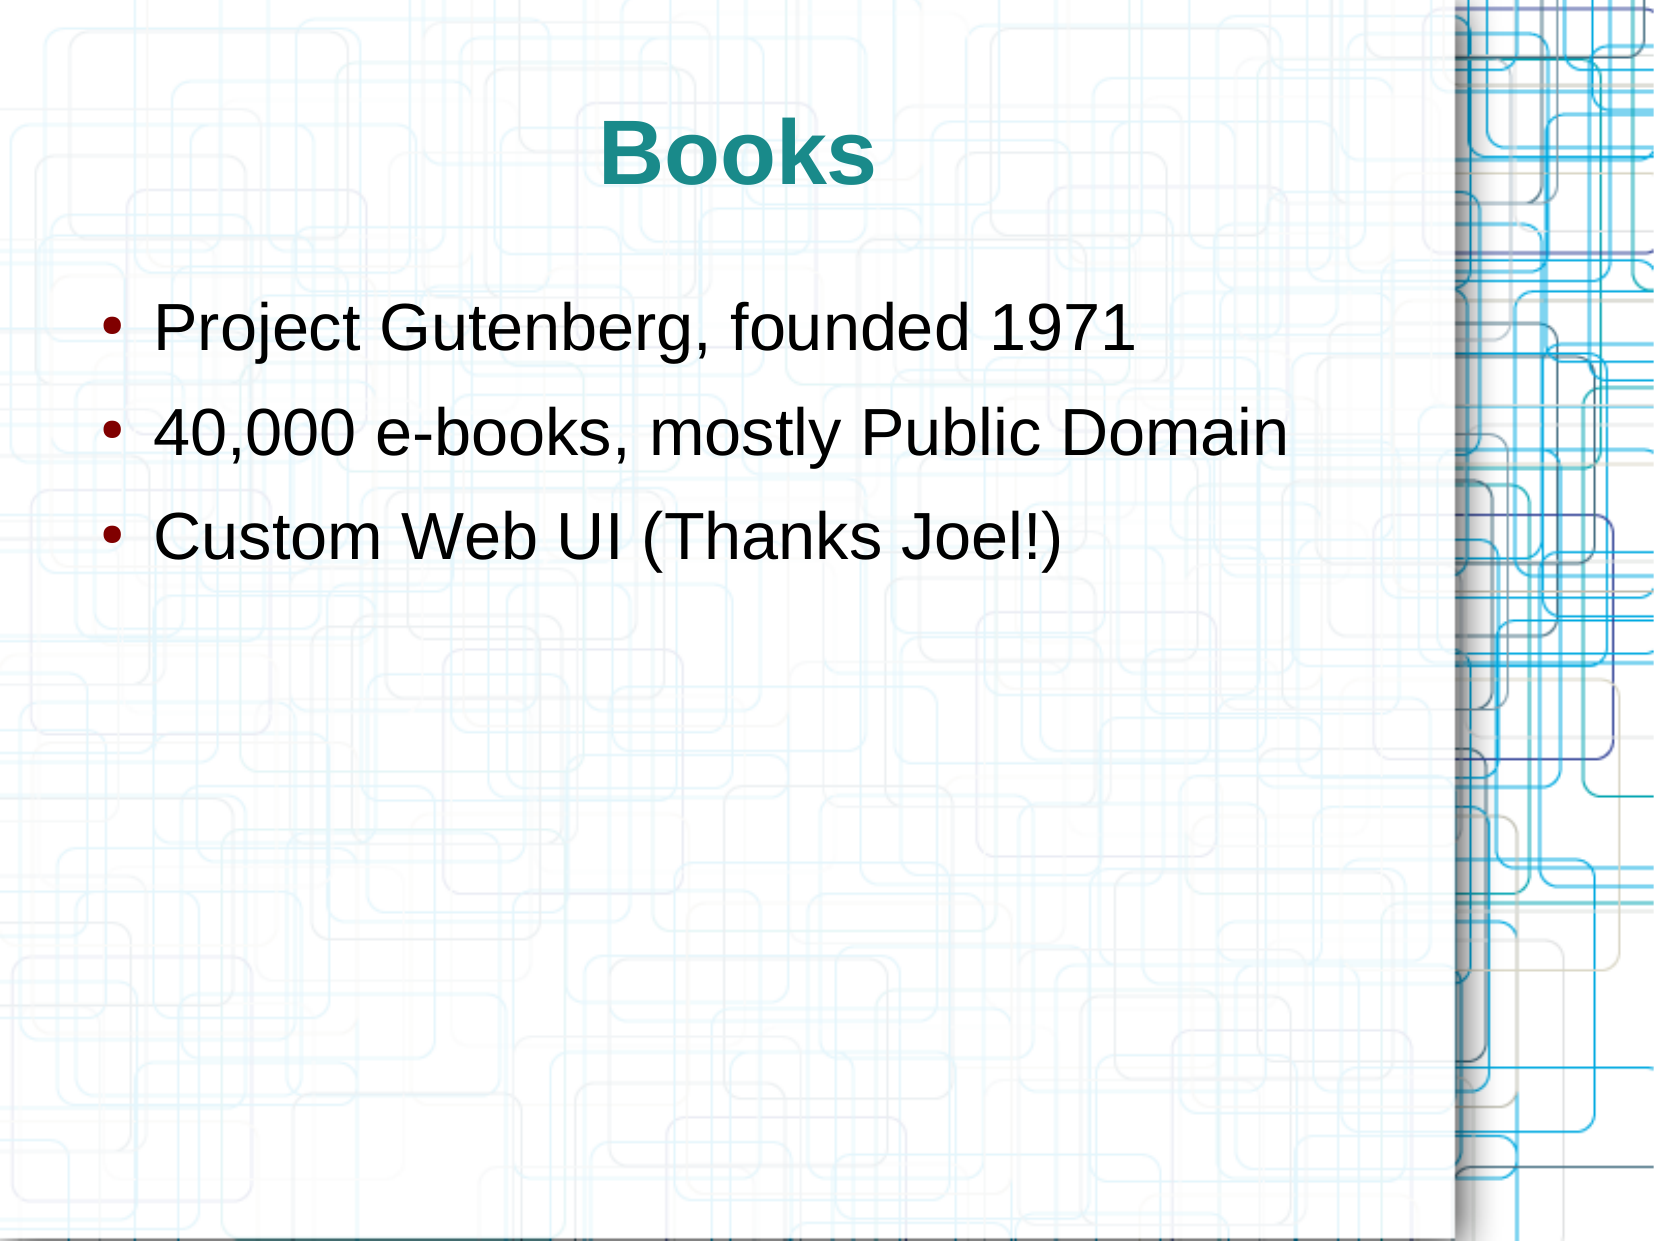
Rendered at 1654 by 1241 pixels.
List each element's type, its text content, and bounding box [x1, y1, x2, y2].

picture [0, 0, 1654, 1241]
title Books [59, 49, 1418, 257]
list Project Gutenberg, founded 1971 40,000 e-books, mostly Public Domain Custom Web UI (Thanks Joel!) [82, 290, 1418, 1010]
